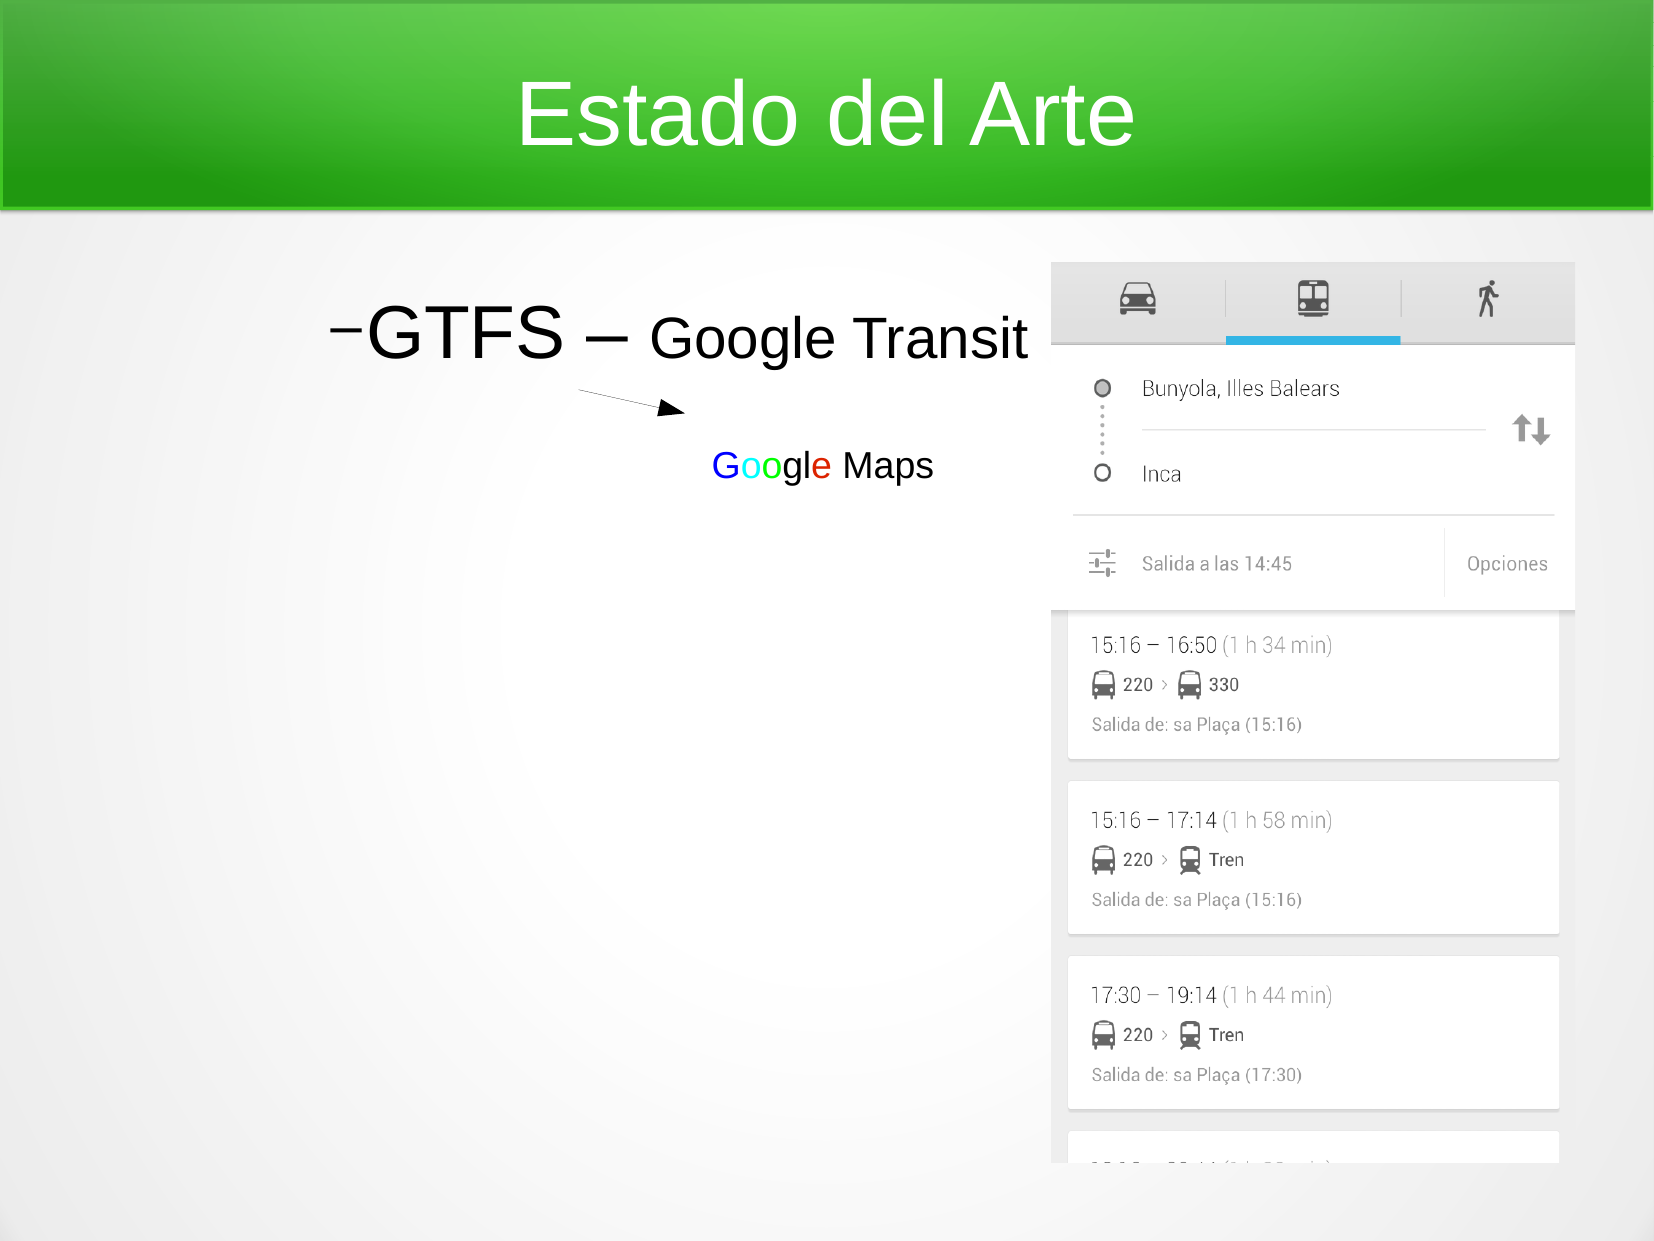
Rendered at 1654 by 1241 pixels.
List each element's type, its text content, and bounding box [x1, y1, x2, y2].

picture [1051, 262, 1576, 1163]
text_box Google Maps [696, 437, 1051, 494]
title Estado del Arte [82, 49, 1571, 179]
list GTFS – Google Transit [82, 290, 1051, 1010]
